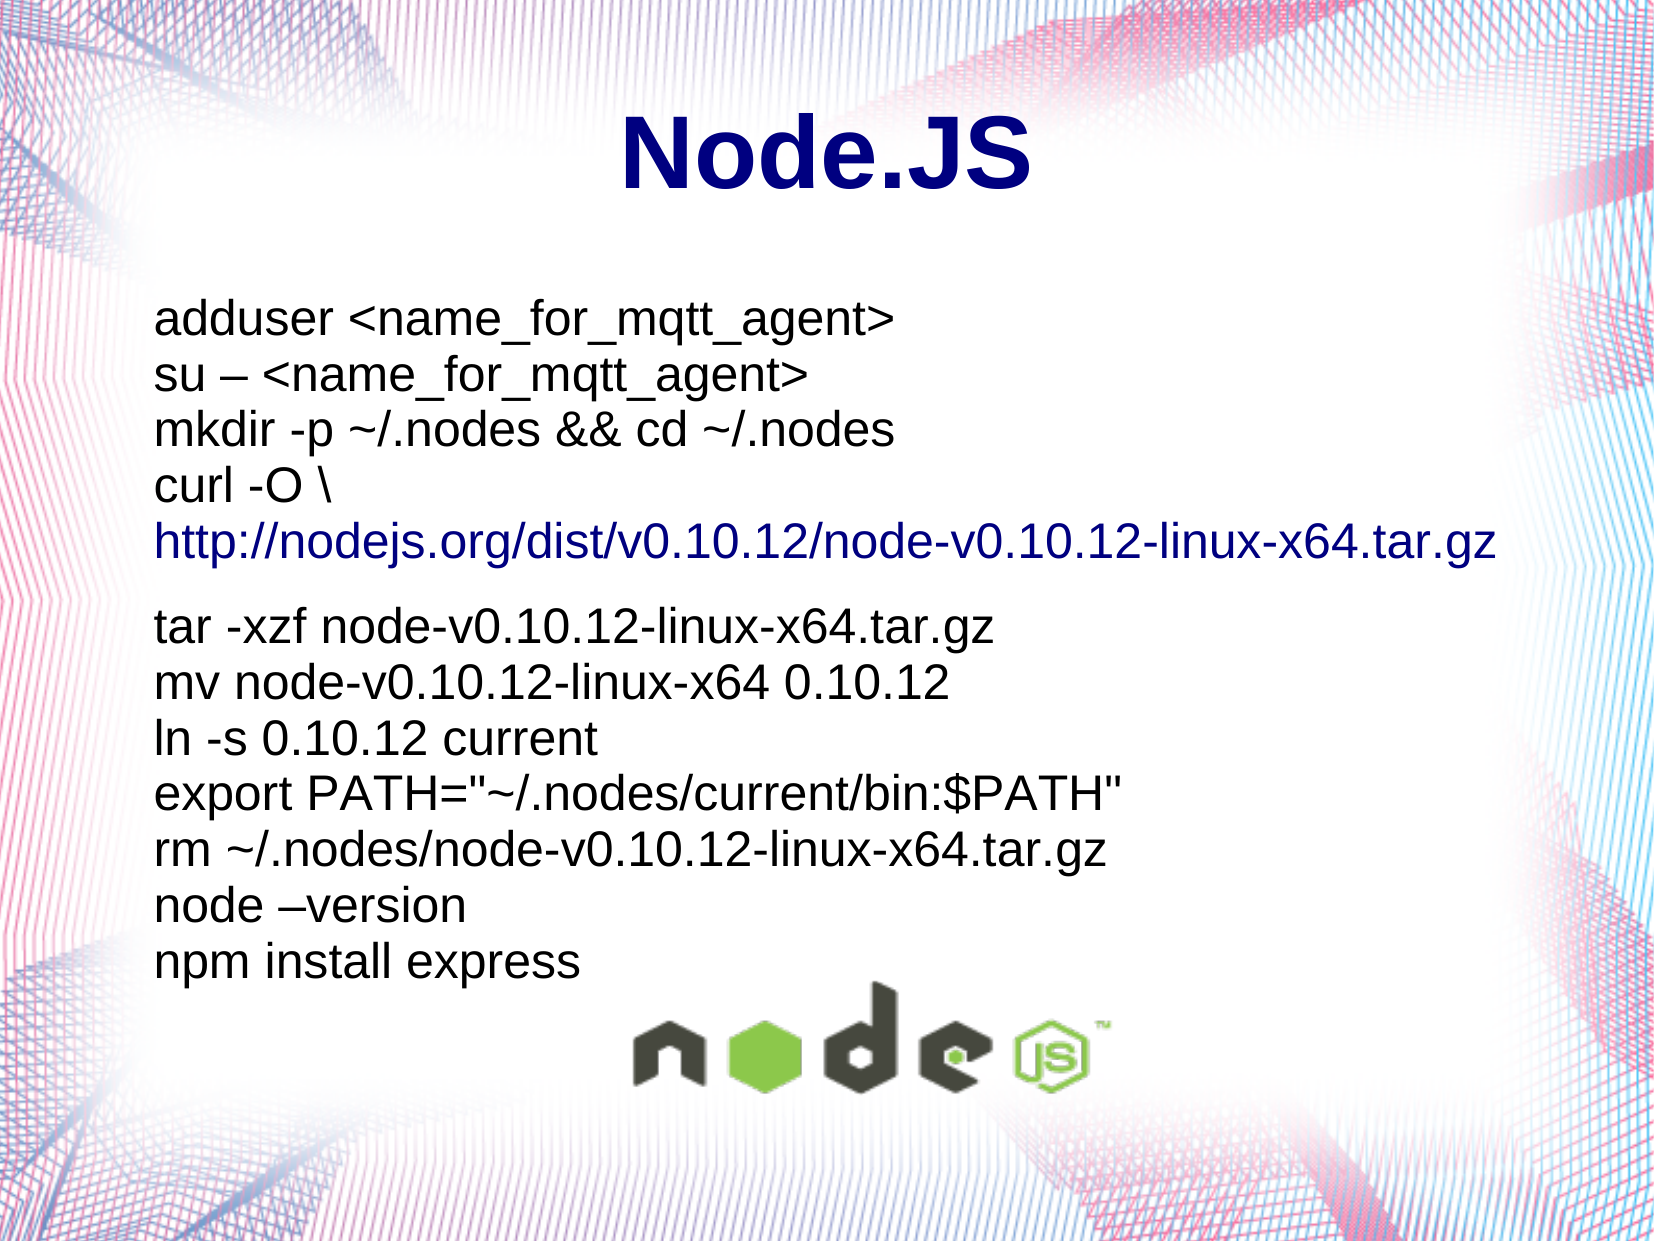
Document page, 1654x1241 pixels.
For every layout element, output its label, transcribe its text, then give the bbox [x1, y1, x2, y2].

title Node.JS [82, 49, 1571, 257]
picture [0, 0, 1654, 1241]
list adduser <name_for_mqtt_agent> su – <name_for_mqtt_agent> mkdir -p ~/.nodes && cd ~/.nodes curl -O \ http://nodejs.org/dist/v0.10.12/node-v0.10.12-linux-x64.tar.gz tar -xzf node-v0.10.12-linux-x64.tar.gz mv node-v0.10.12-linux-x64 0.10.12 ln -s 0.10.12 current export PATH="~/.nodes/current/bin:$PATH" rm ~/.nodes/node-v0.10.12-linux-x64.tar.gz node –version npm install express [82, 290, 1571, 1010]
